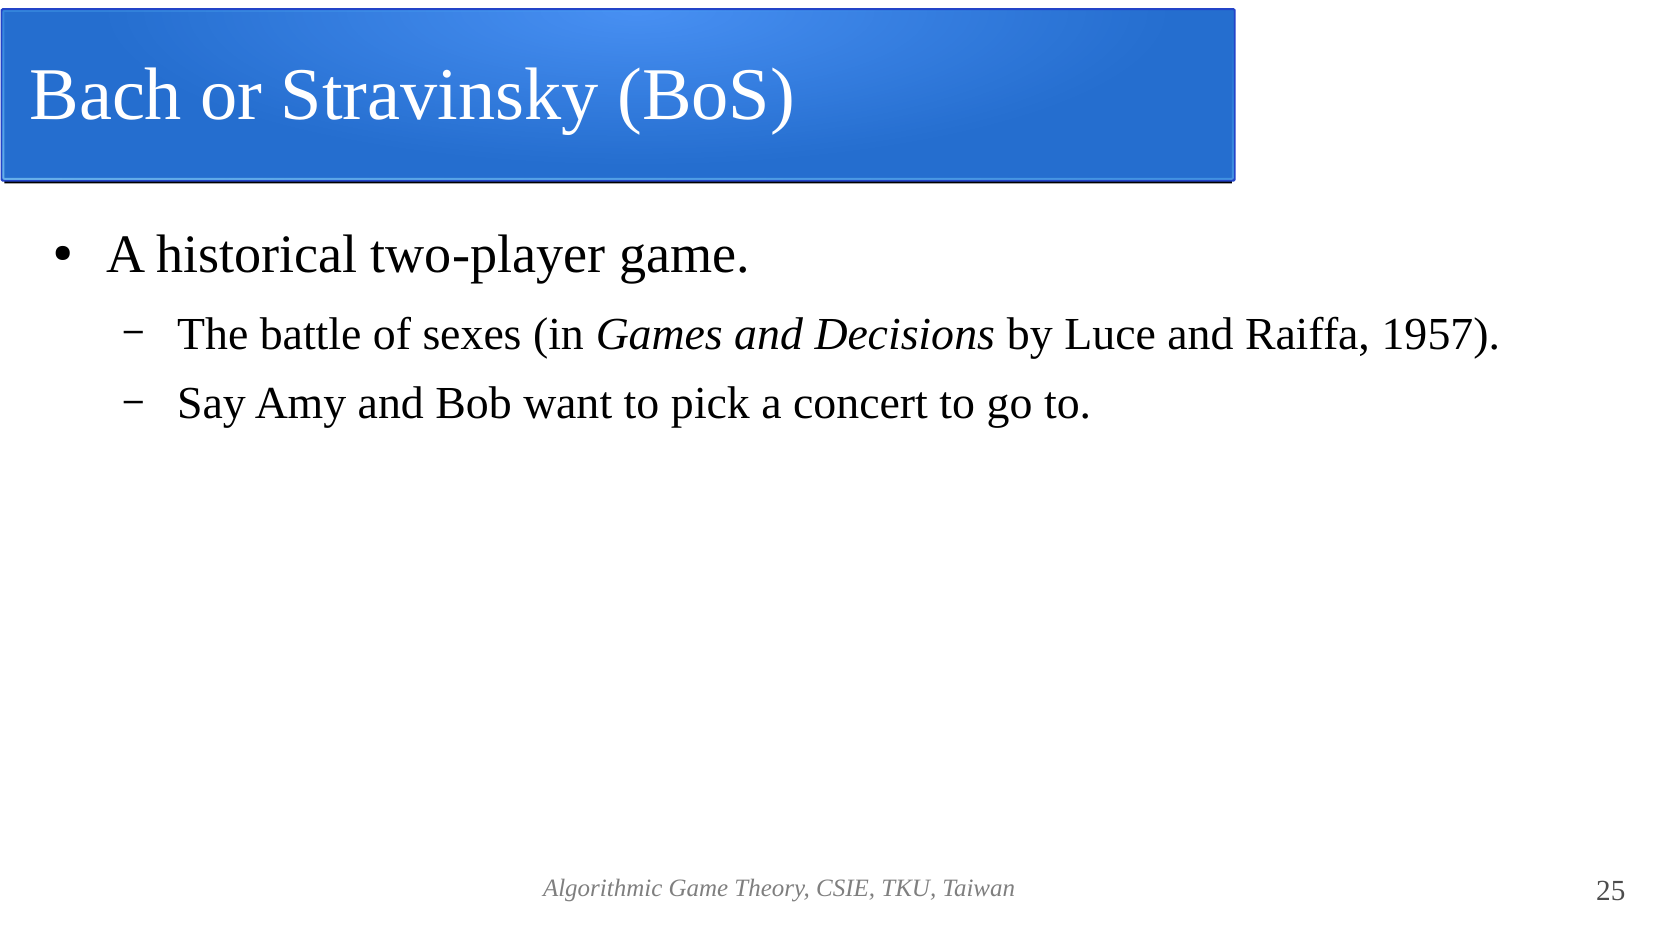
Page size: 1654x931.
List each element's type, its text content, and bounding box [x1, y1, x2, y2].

list A historical two-player game. The battle of sexes (in Games and Decisions by Luce and Raiffa, 1957). Say Amy and Bob want to pick a concert to go to. [35, 224, 1524, 764]
title Bach or Stravinsky (BoS) [29, 17, 1138, 172]
